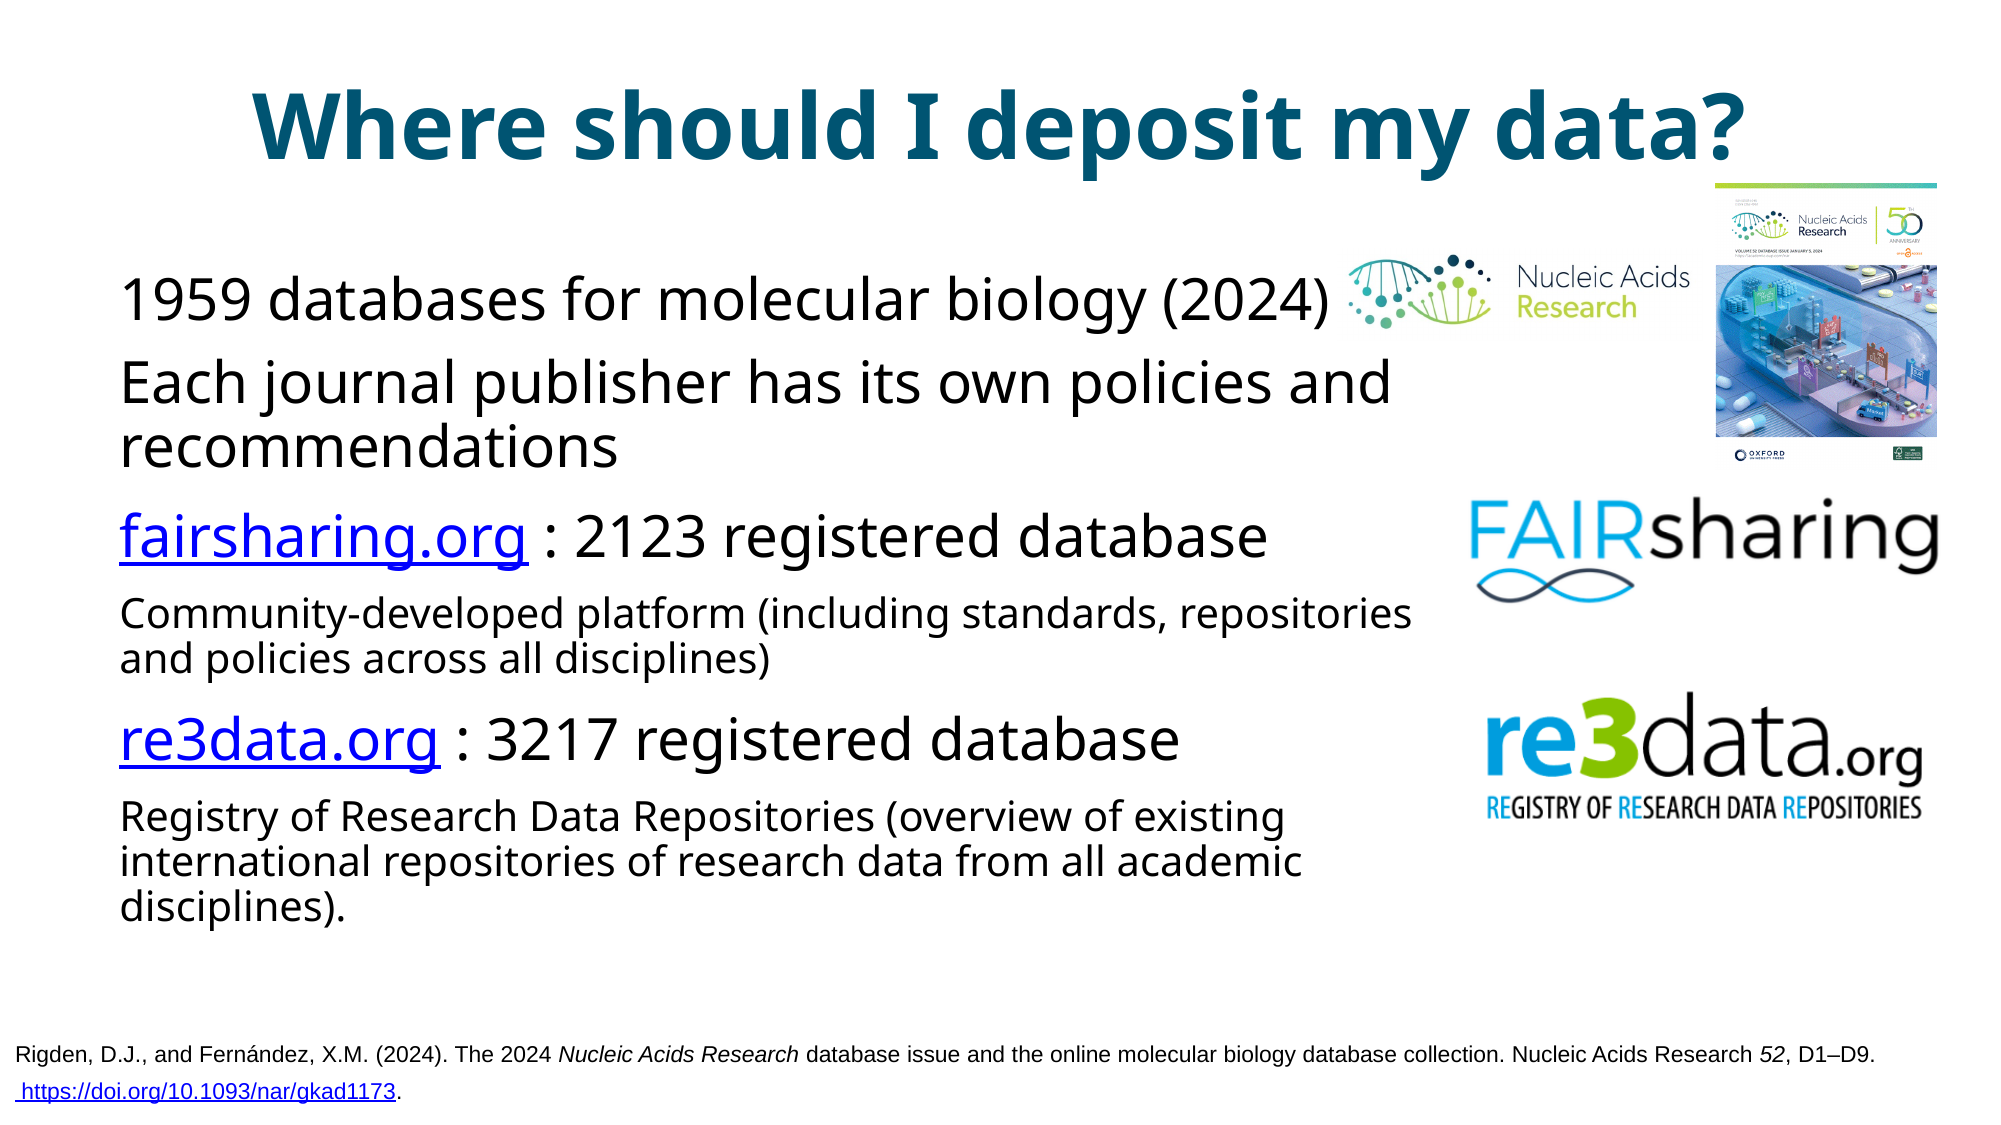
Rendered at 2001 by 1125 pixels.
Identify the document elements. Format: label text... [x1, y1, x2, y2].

text_box 1959 databases for molecular biology (2024) Each journal publisher has its own policies and recommendations fairsharing.org : 2123 registered database Community-developed platform (including standards, repositories and policies across all disciplines) re3data.org : 3217 registered database Registry of Research Data Repositories (overview of existing international repositories of research data from all academic disciplines). [29, 262, 1443, 999]
picture [1475, 681, 1930, 830]
picture [1715, 183, 1937, 470]
text_box Where should I deposit my data? [137, 21, 1863, 239]
picture [1457, 488, 1949, 610]
picture [1337, 248, 1703, 341]
text_box Rigden, D.J., and Fernández, X.M. (2024). The 2024 Nucleic Acids Research database issue and the online molecular biology database collection. Nucleic Acids Research 52, D1–D9. https://doi.org/10.1093/nar/gkad1173. [0, 1022, 1963, 1107]
